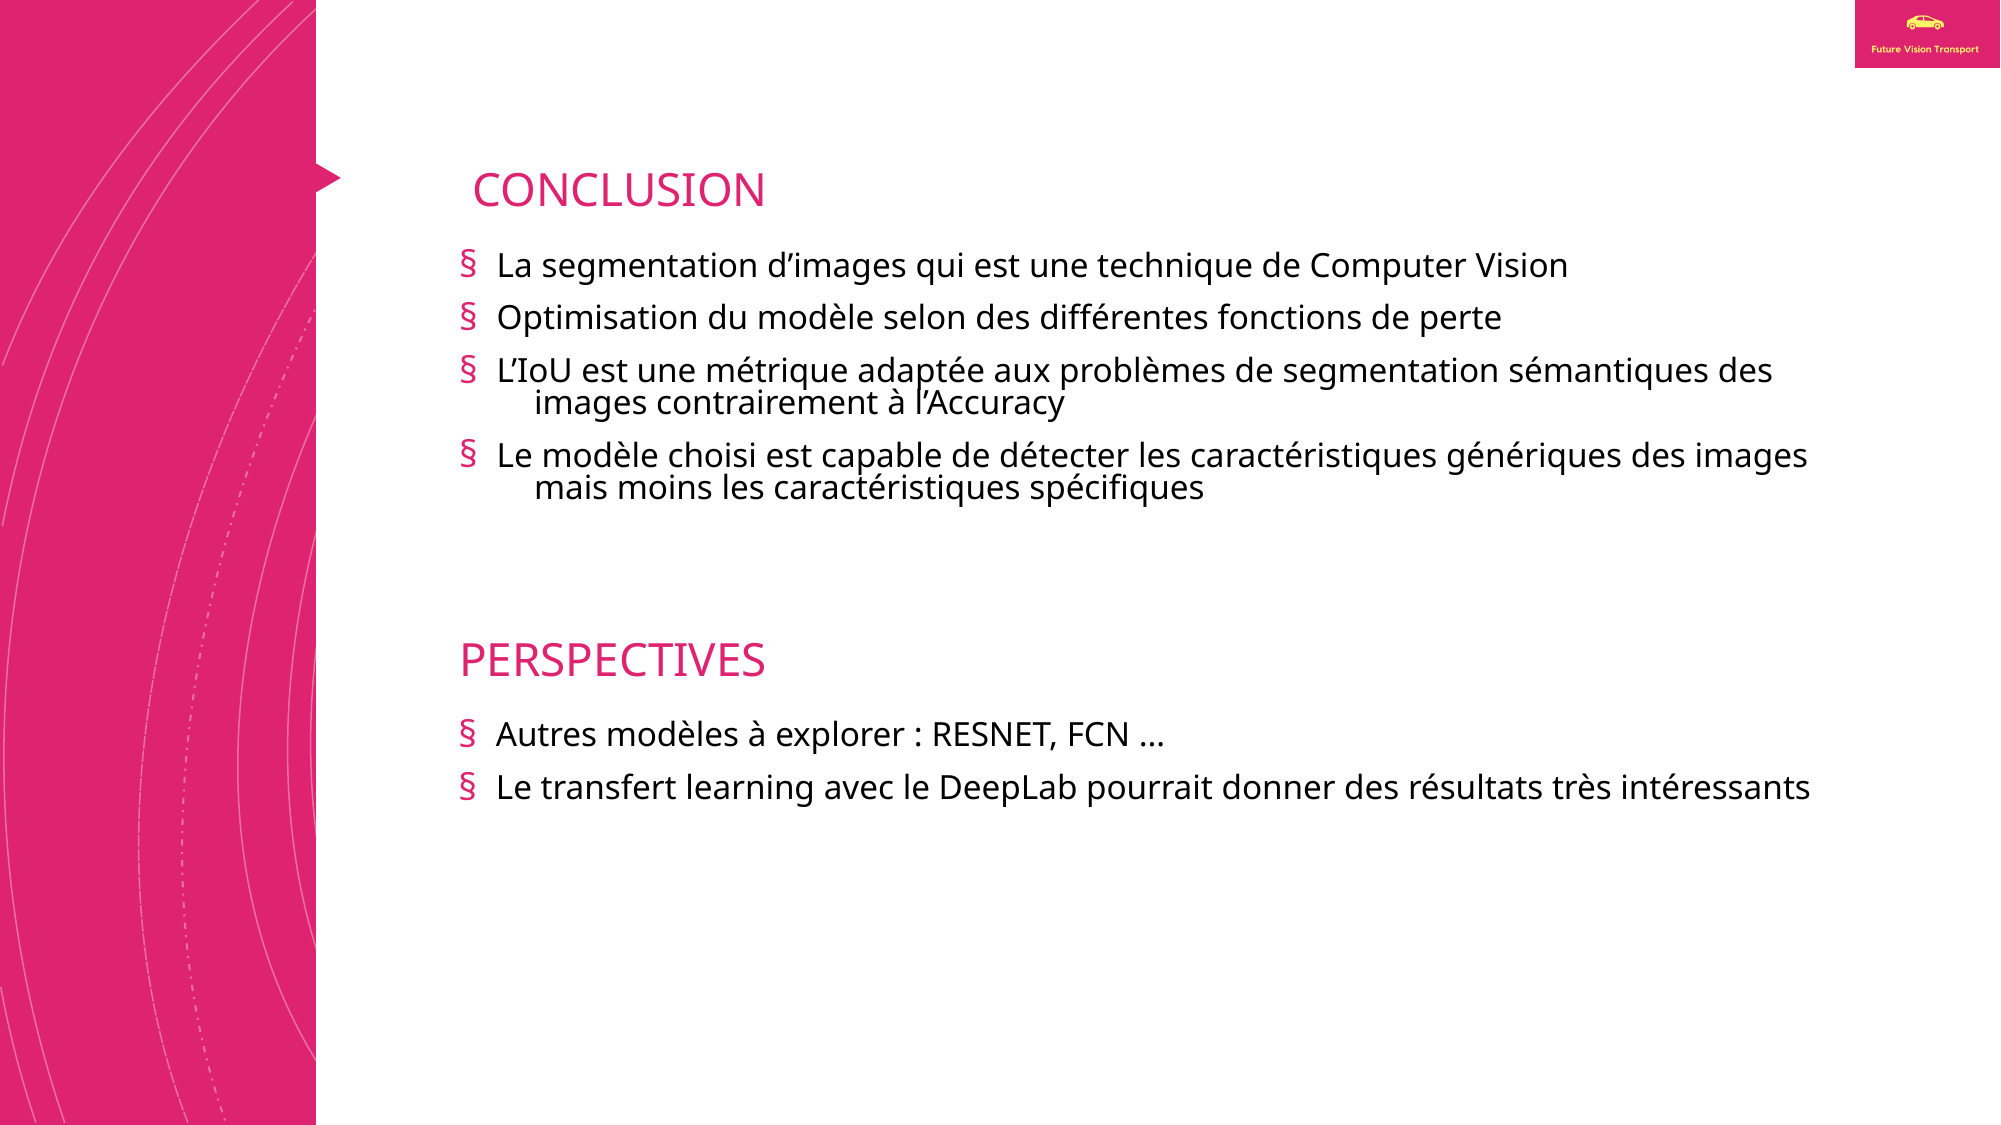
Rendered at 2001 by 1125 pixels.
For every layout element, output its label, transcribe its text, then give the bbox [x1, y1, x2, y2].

picture [1855, 0, 2000, 68]
text_box [0, 0, 2000, 1125]
list Conclusion [457, 131, 1869, 244]
list Perspectives [444, 601, 1868, 713]
list Autres modèles à explorer : RESNET, FCN … Le transfert learning avec le DeepLab pourrait donner des résultats très intéressants [443, 713, 1868, 994]
list La segmentation d’images qui est une technique de Computer Vision Optimisation du modèle selon des différentes fonctions de perte L’IoU est une métrique adaptée aux problèmes de segmentation sémantiques des images contrairement à l’Accuracy Le modèle choisi est capable de détecter les caractéristiques génériques des images mais moins les caractéristiques spécifiques [444, 244, 1869, 523]
